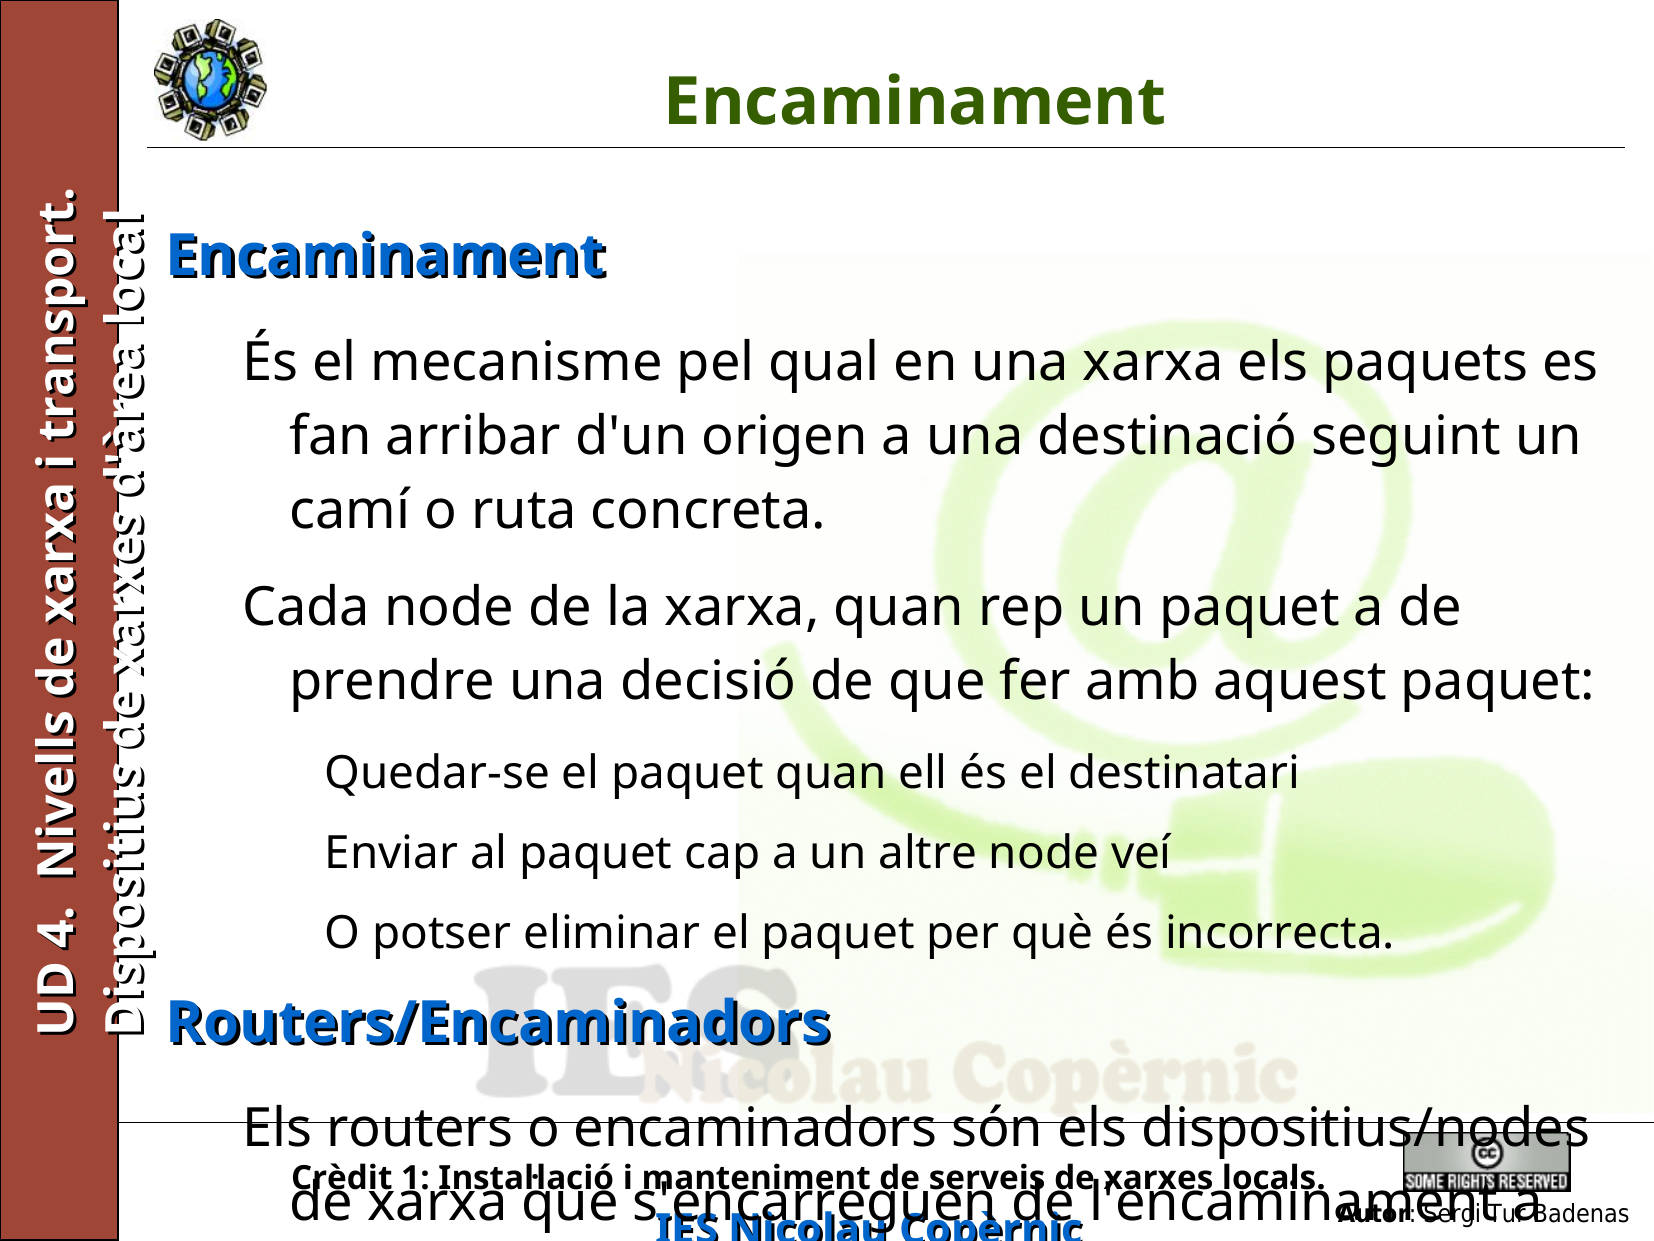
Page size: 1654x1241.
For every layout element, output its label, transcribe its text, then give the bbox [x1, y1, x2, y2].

picture [1508, 1132, 1524, 1143]
list Encaminament És el mecanisme pel qual en una xarxa els paquets es fan arribar d'un origen a una destinació seguint un camí o ruta concreta. Cada node de la xarxa, quan rep un paquet a de prendre una decisió de que fer amb aquest paquet: Quedar-se el paquet quan ell és el destinatari Enviar al paquet cap a un altre node veí O potser eliminar el paquet per què és incorrecta. Routers/Encaminadors Els routers o encaminadors són els dispositius/nodes de xarxa que s'encarreguen de l'encaminament a nivell de xarxa. [147, 213, 1636, 1061]
picture [1403, 1132, 1571, 1192]
title Encaminament [171, 56, 1654, 141]
picture [154, 19, 268, 142]
picture [1475, 1132, 1492, 1143]
picture [466, 252, 1654, 1117]
